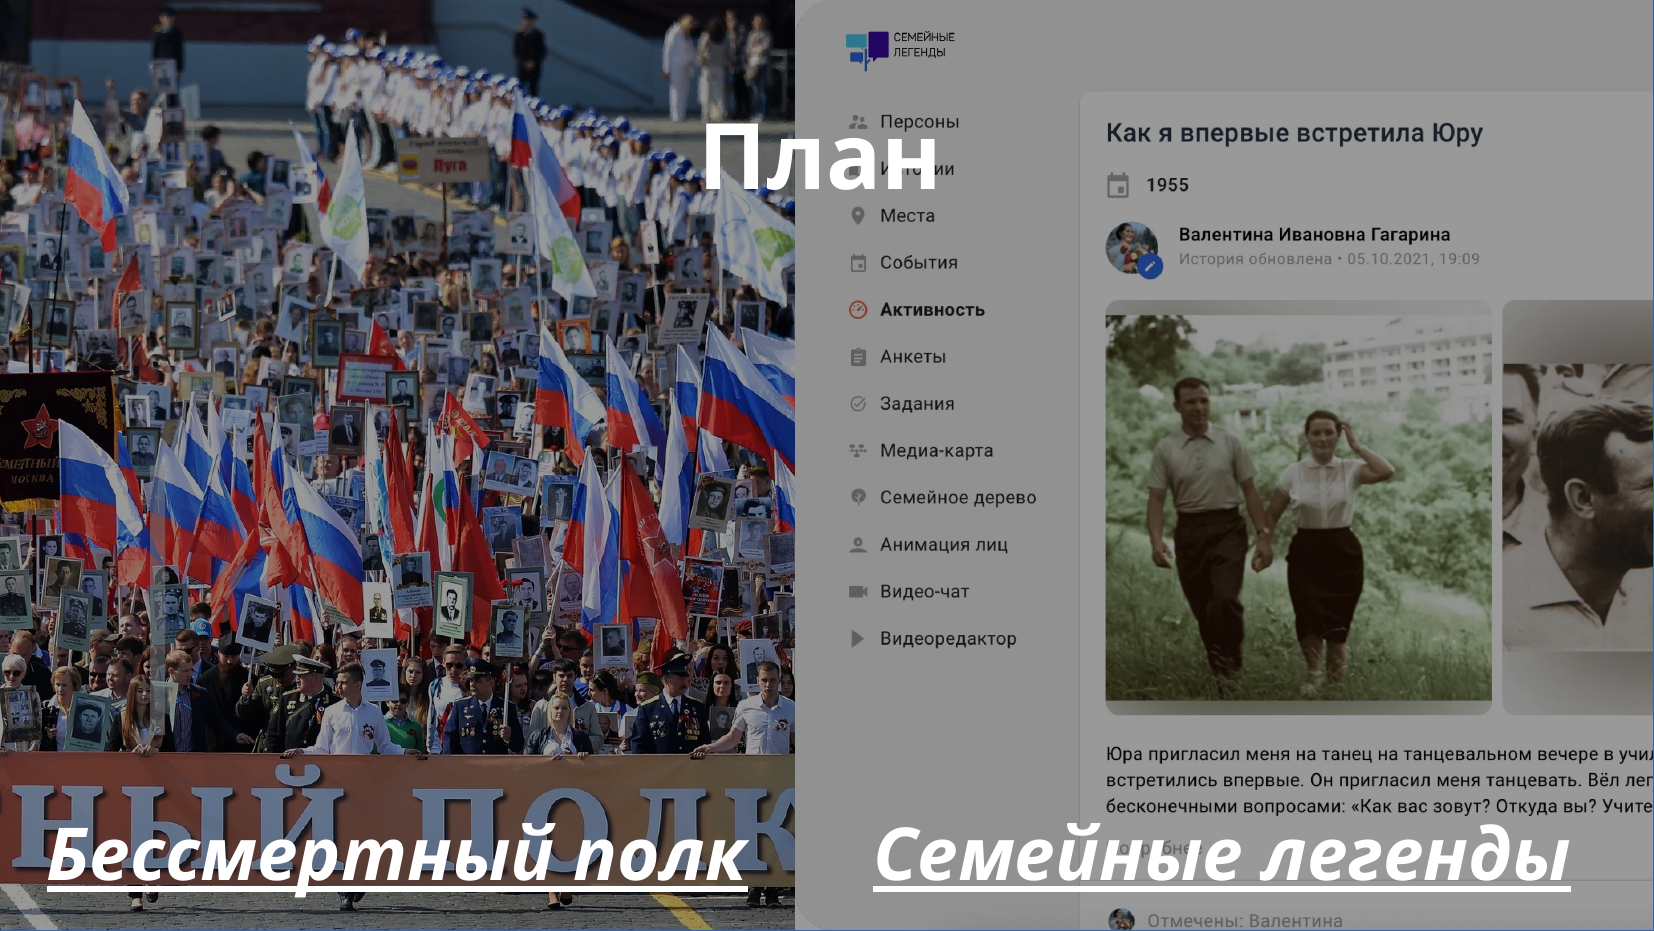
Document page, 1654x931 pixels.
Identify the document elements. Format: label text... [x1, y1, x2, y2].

text_box [0, 0, 1654, 931]
title Бессмертный полк [0, 774, 795, 931]
title План [76, 76, 1565, 233]
title Семейные легенды [825, 774, 1620, 931]
